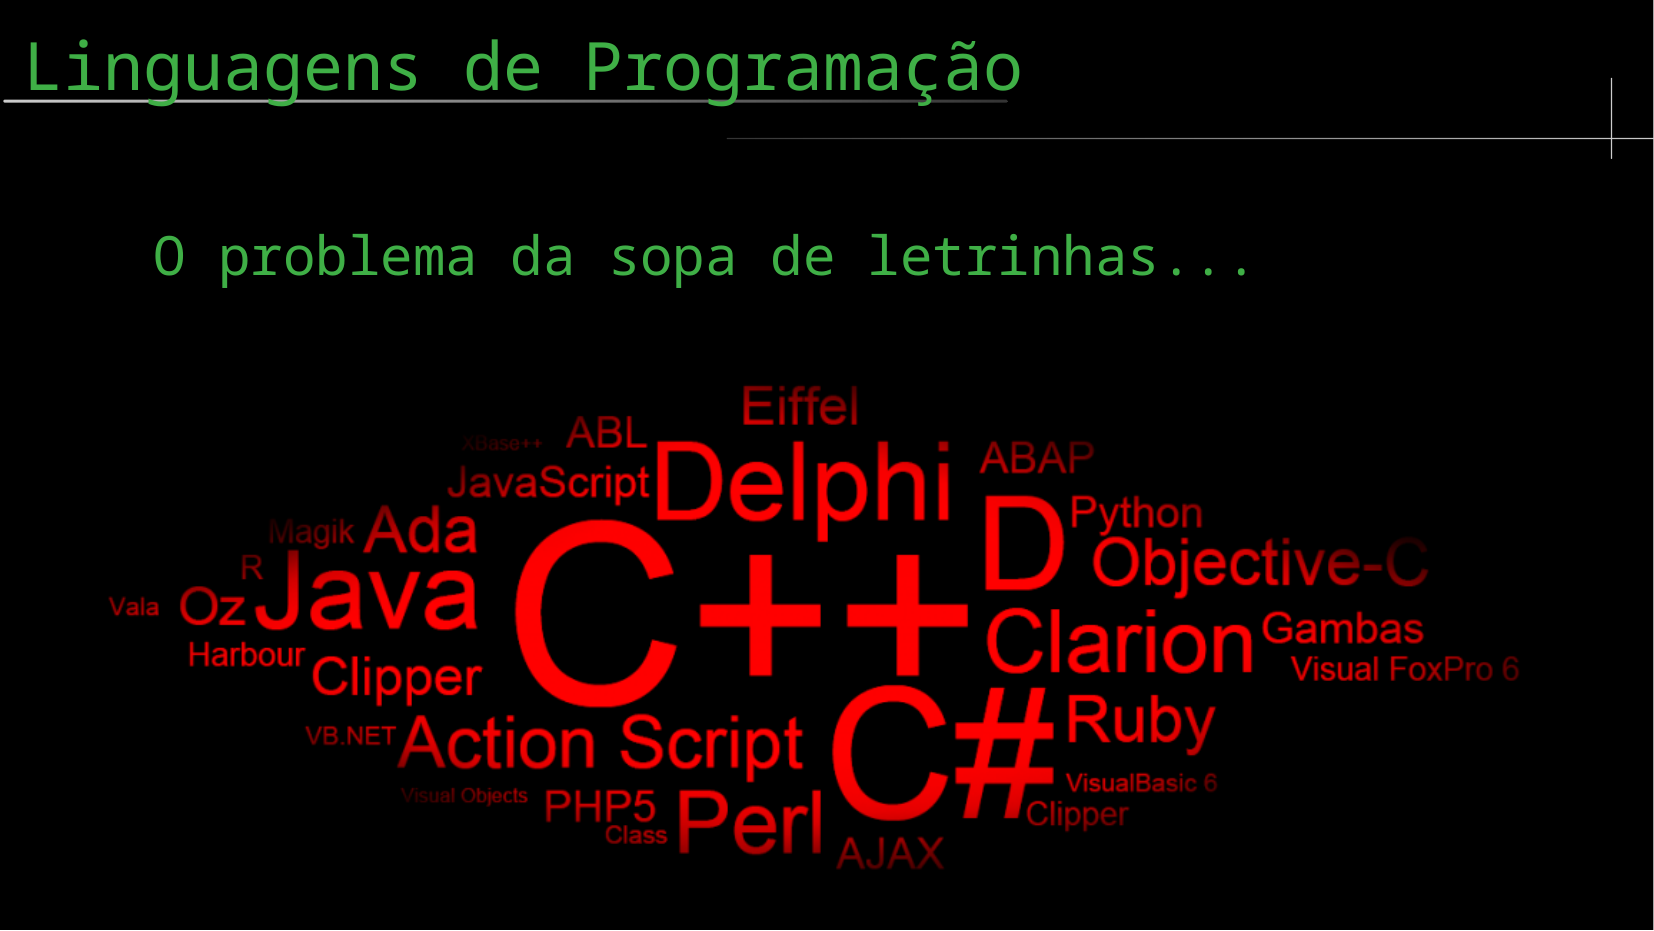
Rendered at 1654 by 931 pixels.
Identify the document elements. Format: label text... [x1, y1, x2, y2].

title Linguagens de Programação [23, 11, 1589, 119]
list O problema da sopa de letrinhas... [82, 217, 1571, 758]
picture [96, 758, 1560, 927]
